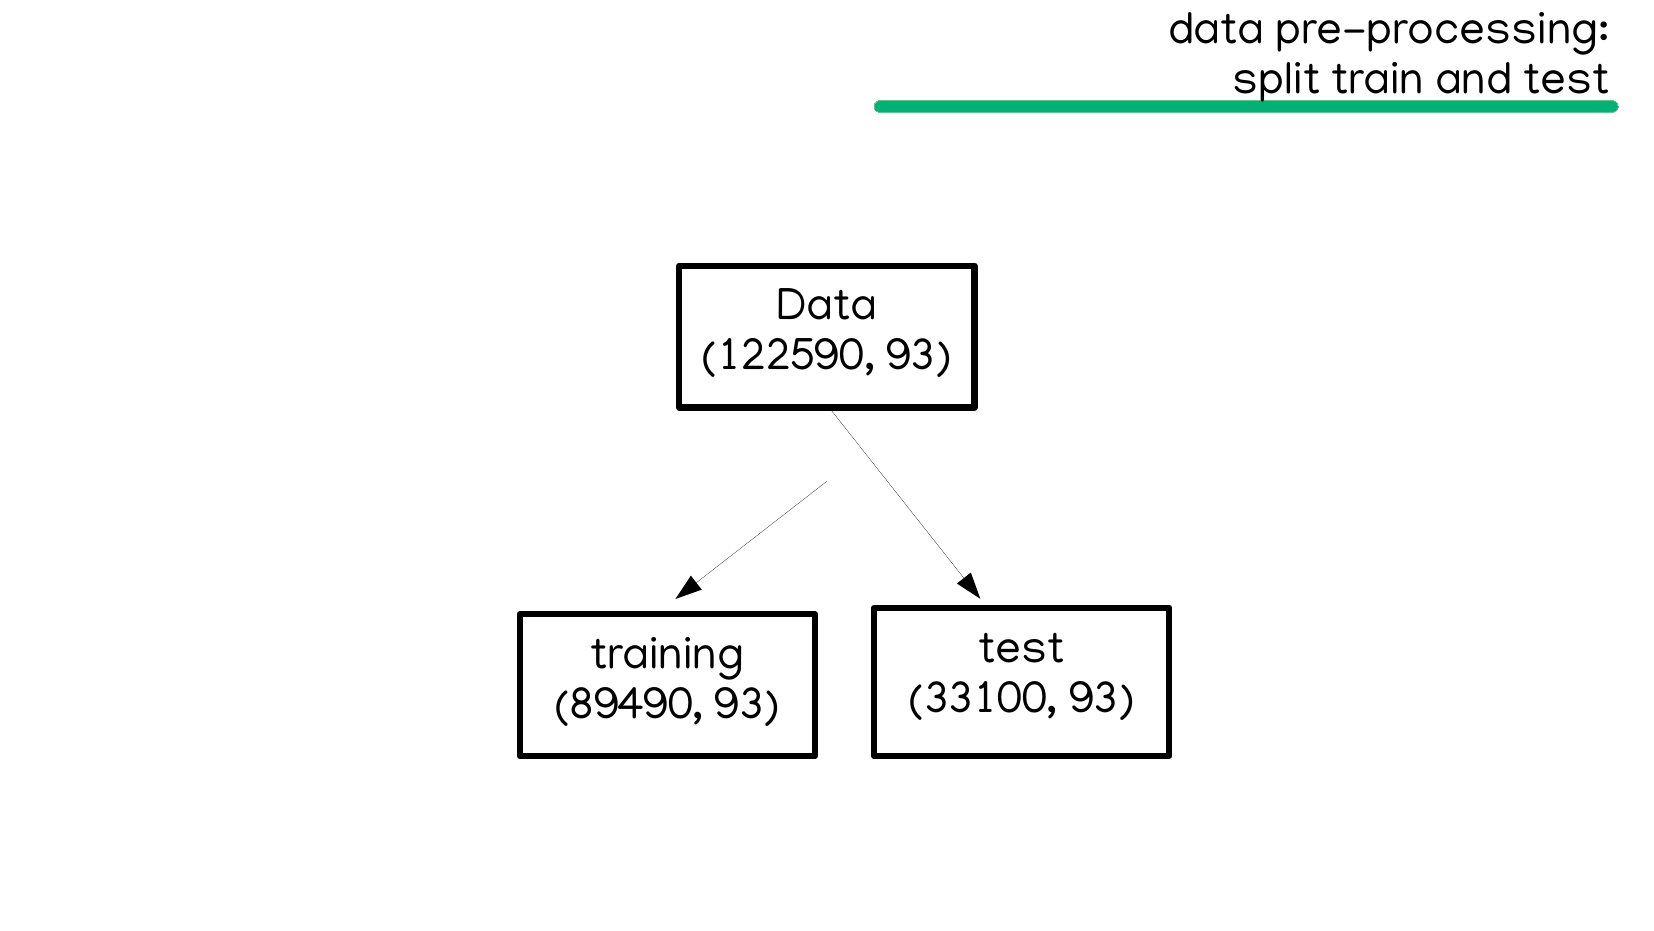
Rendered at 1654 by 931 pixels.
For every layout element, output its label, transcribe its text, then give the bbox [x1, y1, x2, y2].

text_box data pre-processing: split train and test [885, 2, 1625, 118]
text_box [874, 100, 885, 113]
text_box Data (122590, 93) [686, 278, 967, 395]
text_box test (33100, 93) [881, 621, 1162, 743]
text_box training (89490, 93) [527, 627, 808, 743]
